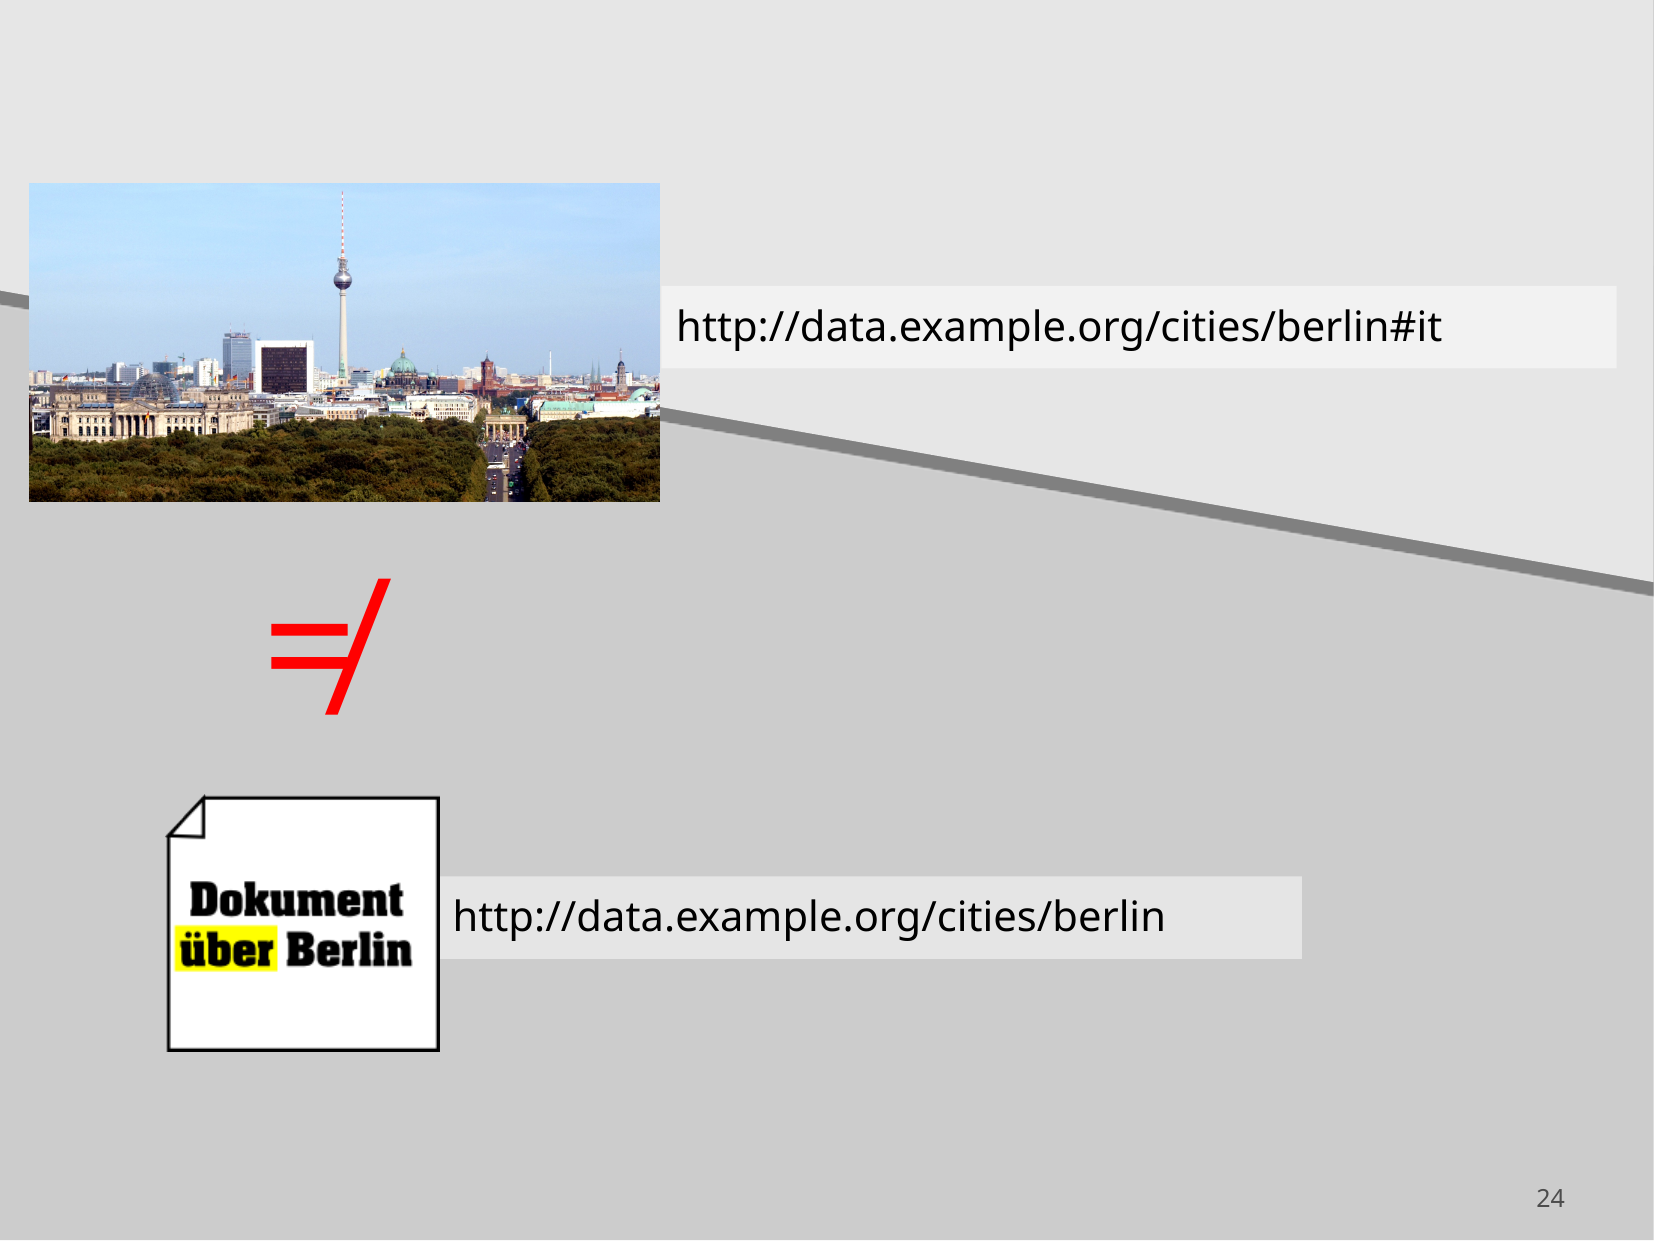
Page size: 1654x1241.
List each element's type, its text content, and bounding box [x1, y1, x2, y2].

text_box [661, 285, 1617, 369]
picture [165, 794, 440, 1052]
text_box http://data.example.org/cities/berlin#it [661, 289, 1597, 363]
picture [29, 183, 661, 502]
text_box ≠ [248, 519, 393, 770]
text_box http://data.example.org/cities/berlin [440, 879, 1302, 953]
text_box [440, 953, 1302, 959]
